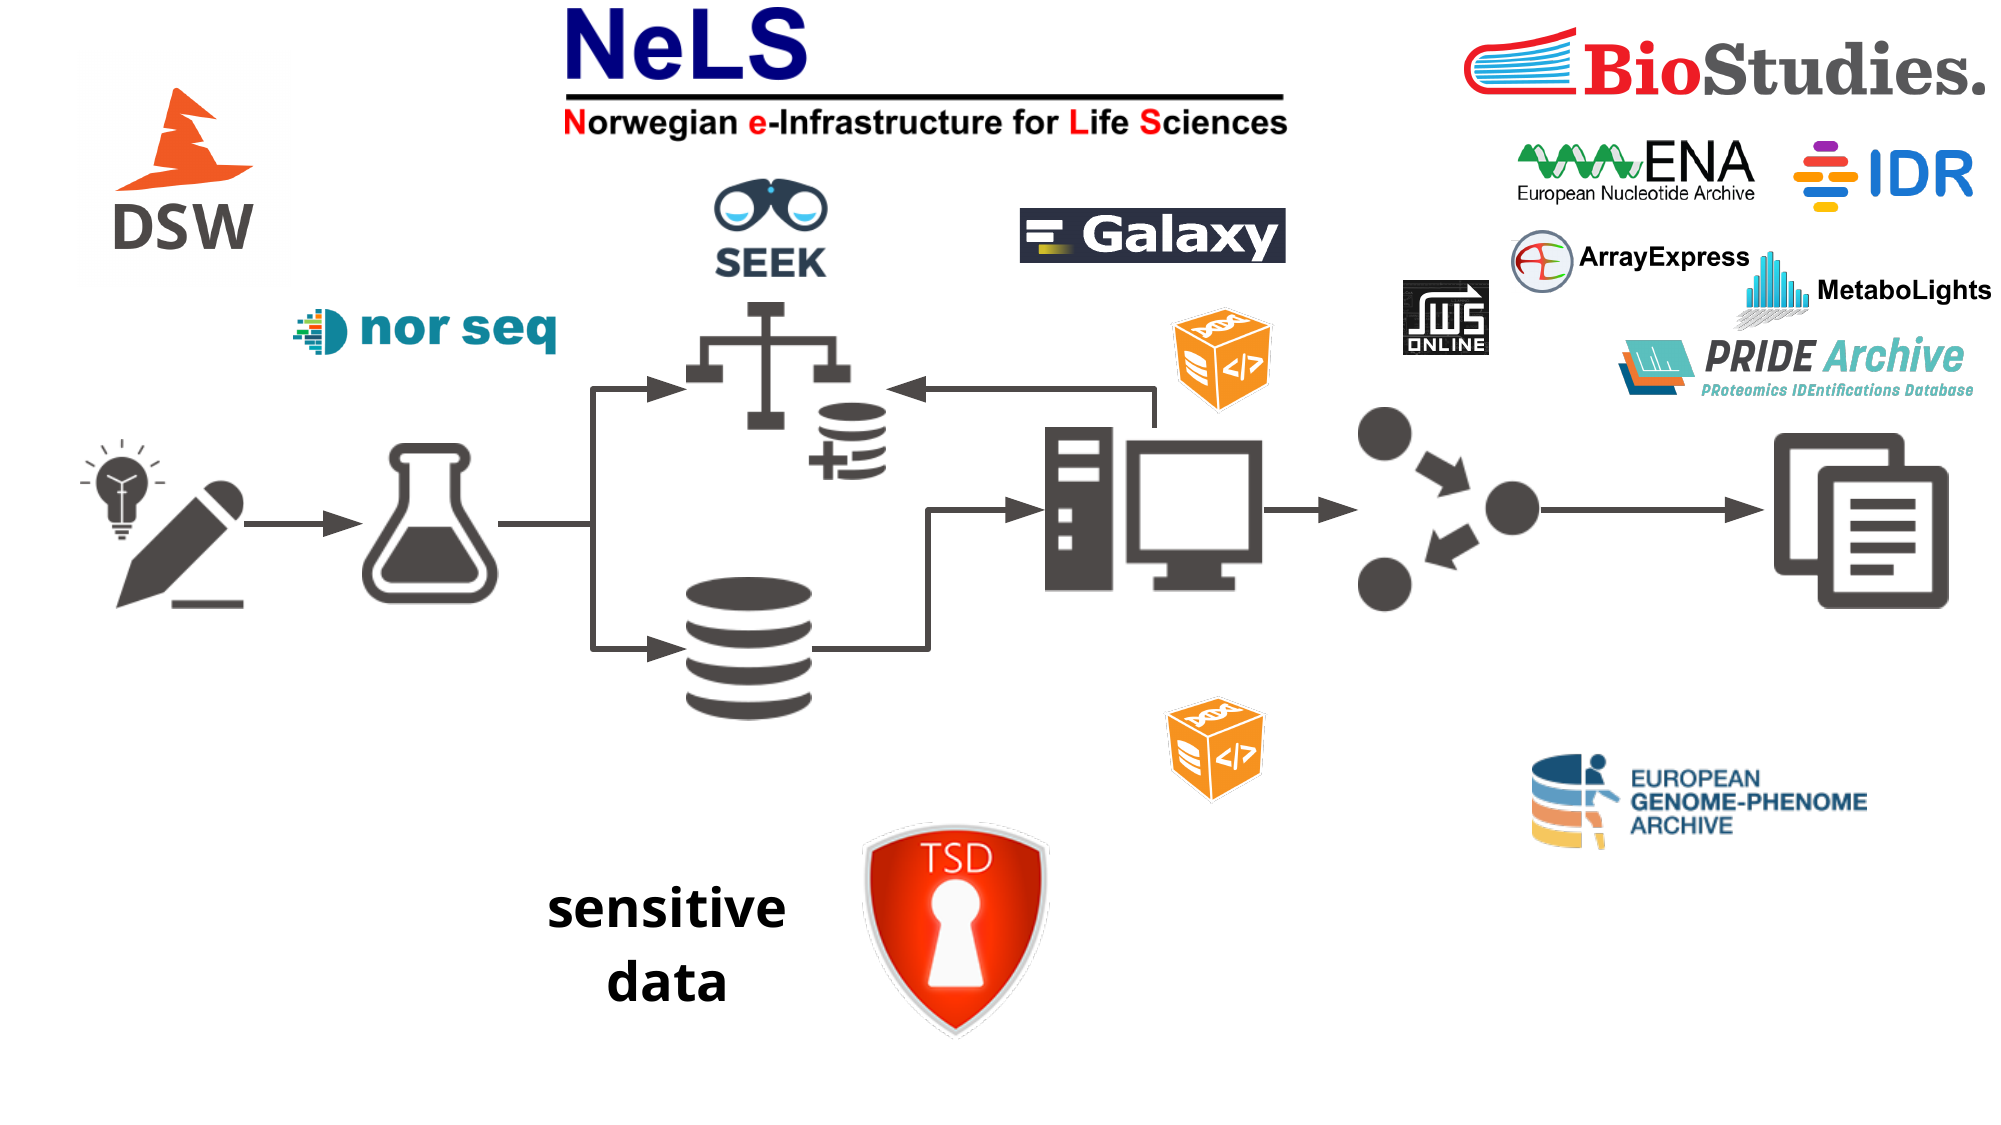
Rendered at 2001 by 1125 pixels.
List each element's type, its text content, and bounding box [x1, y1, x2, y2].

picture [1045, 427, 1264, 593]
picture [293, 309, 556, 355]
picture [1793, 141, 1973, 212]
picture [77, 50, 291, 287]
picture [1019, 208, 1286, 263]
picture [1618, 336, 1973, 396]
picture [1358, 407, 1541, 613]
picture [1511, 135, 1762, 207]
picture [1532, 750, 1867, 851]
picture [1170, 307, 1276, 414]
text_box sensitive data [532, 862, 768, 1011]
picture [362, 443, 499, 605]
picture [686, 577, 812, 721]
picture [686, 156, 886, 480]
picture [1774, 433, 1949, 609]
picture [861, 821, 1051, 1040]
picture [1464, 27, 1985, 95]
picture [565, 7, 1288, 142]
picture [1511, 230, 1991, 333]
picture [1403, 280, 1489, 355]
picture [80, 439, 245, 609]
picture [1163, 696, 1269, 804]
